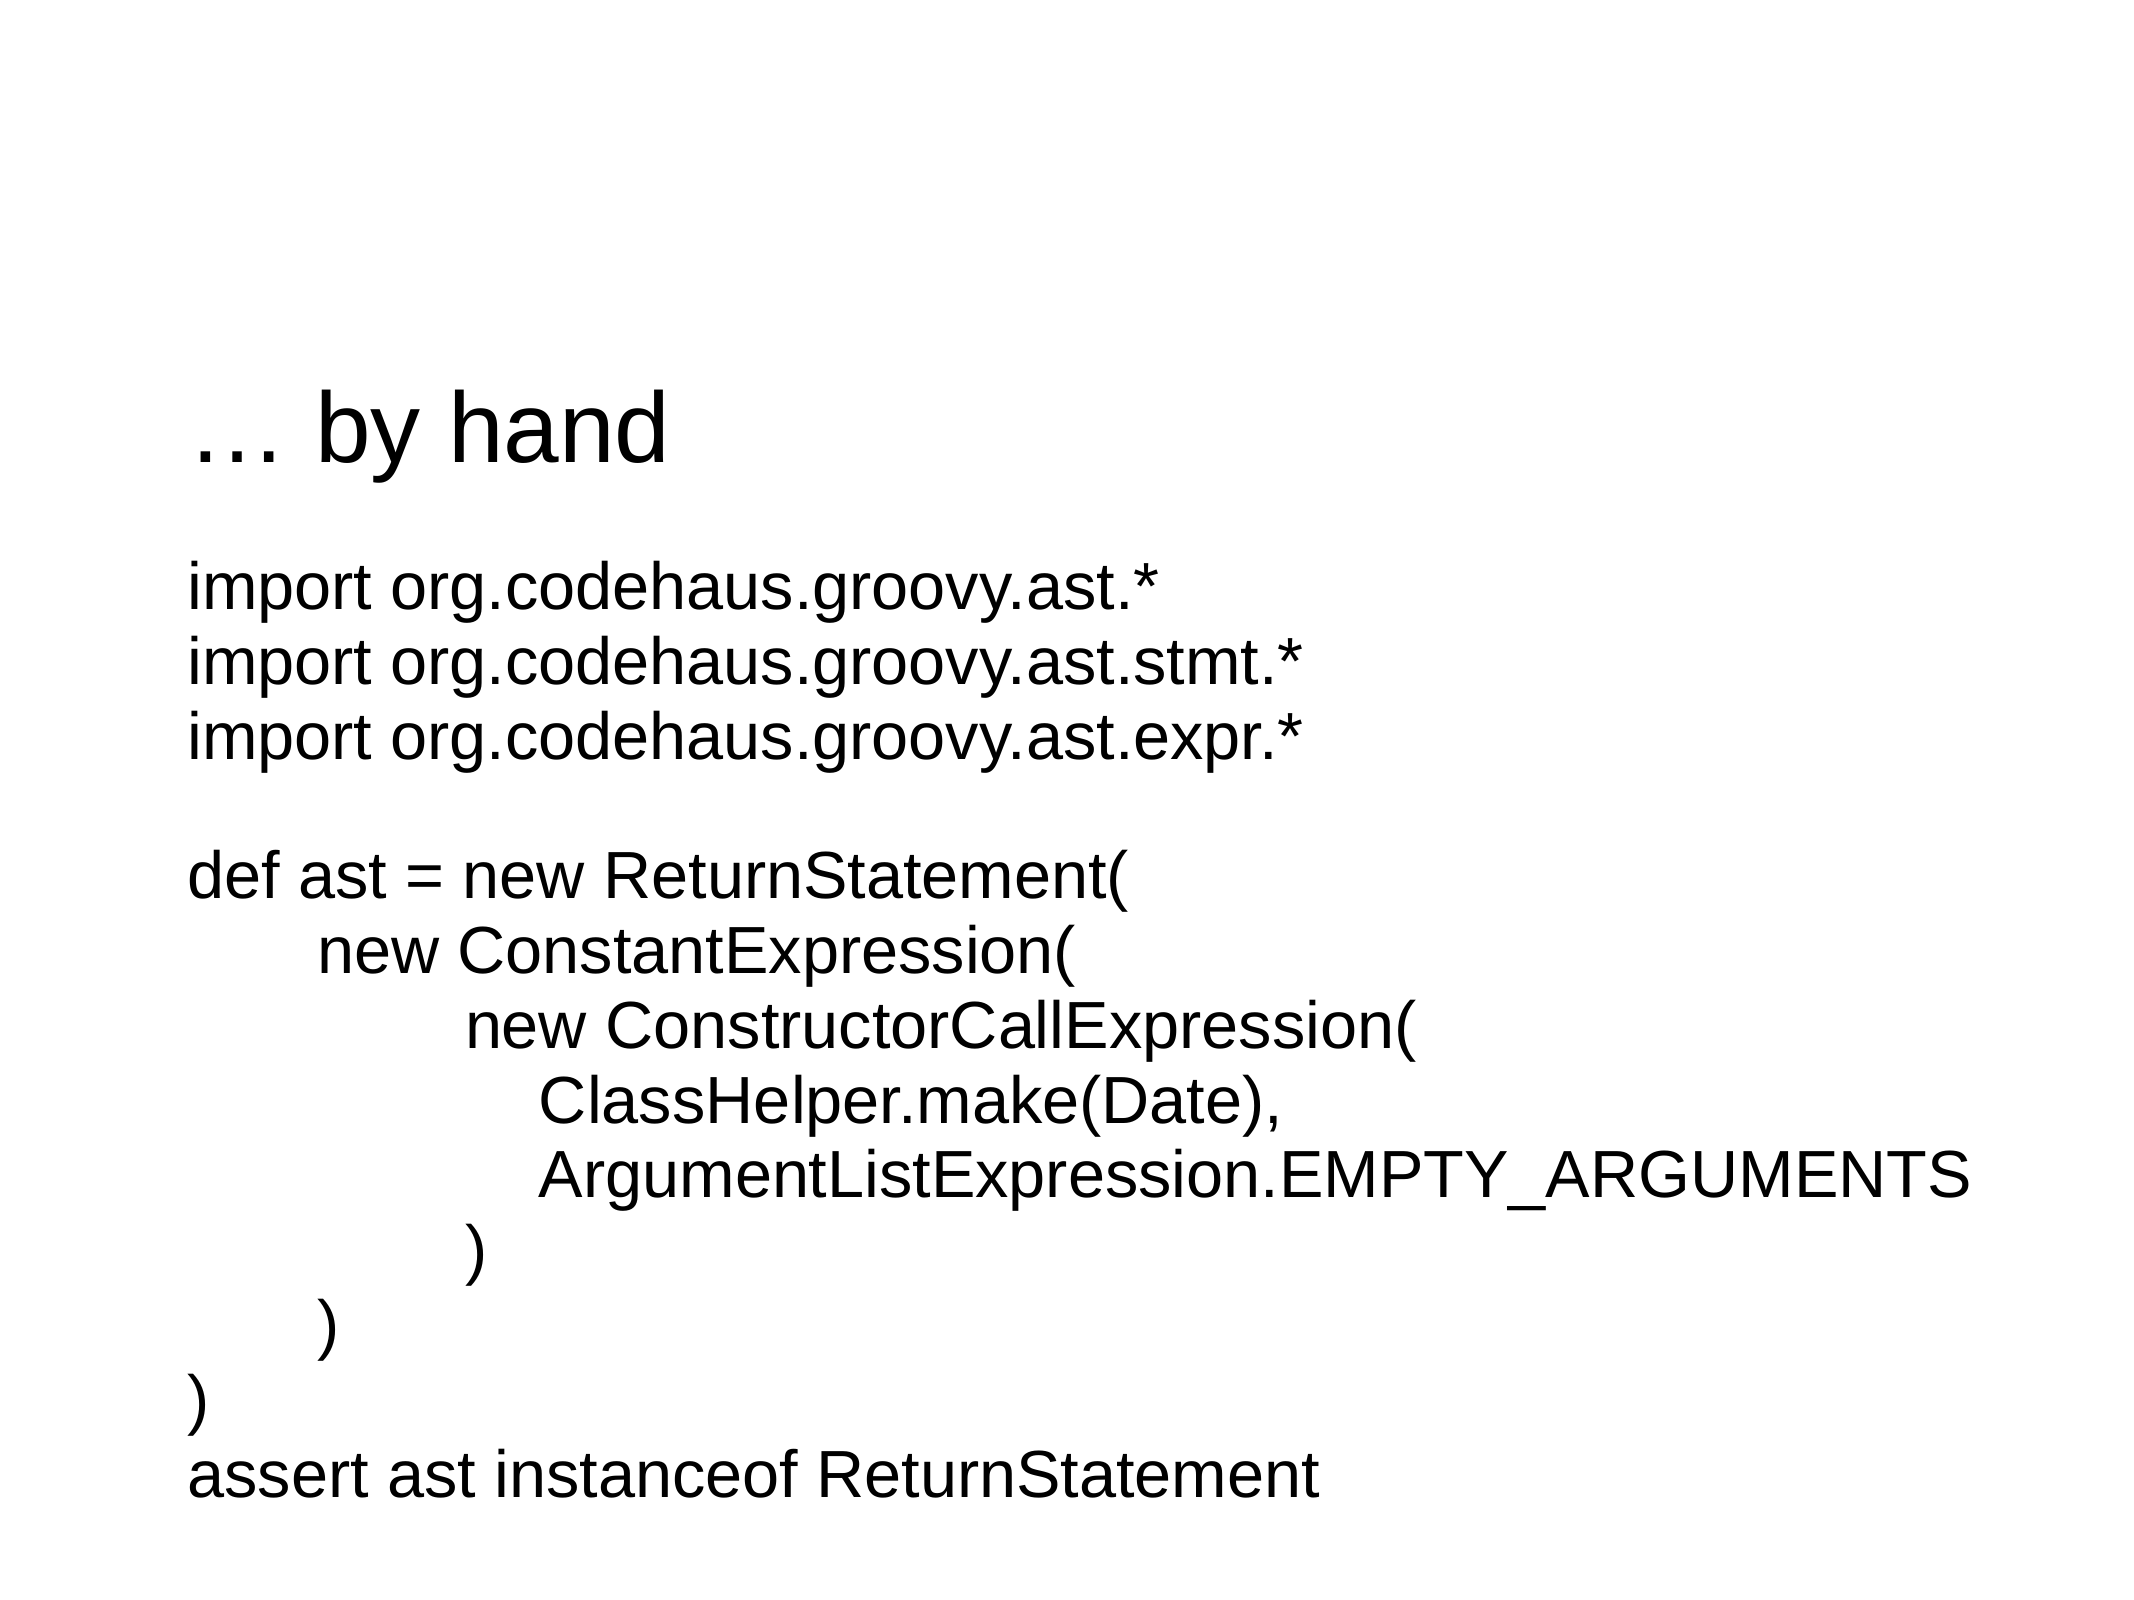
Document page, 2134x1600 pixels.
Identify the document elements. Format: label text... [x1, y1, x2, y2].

text_box … by hand import org.codehaus.groovy.ast.* import org.codehaus.groovy.ast.stmt.* import org.codehaus.groovy.ast.expr.* def ast = new ReturnStatement( new ConstantExpression( new ConstructorCallExpression( ClassHelper.make(Date), ArgumentListExpression.EMPTY_ARGUMENTS ) ) ) assert ast instanceof ReturnStatement [187, 372, 2101, 1512]
